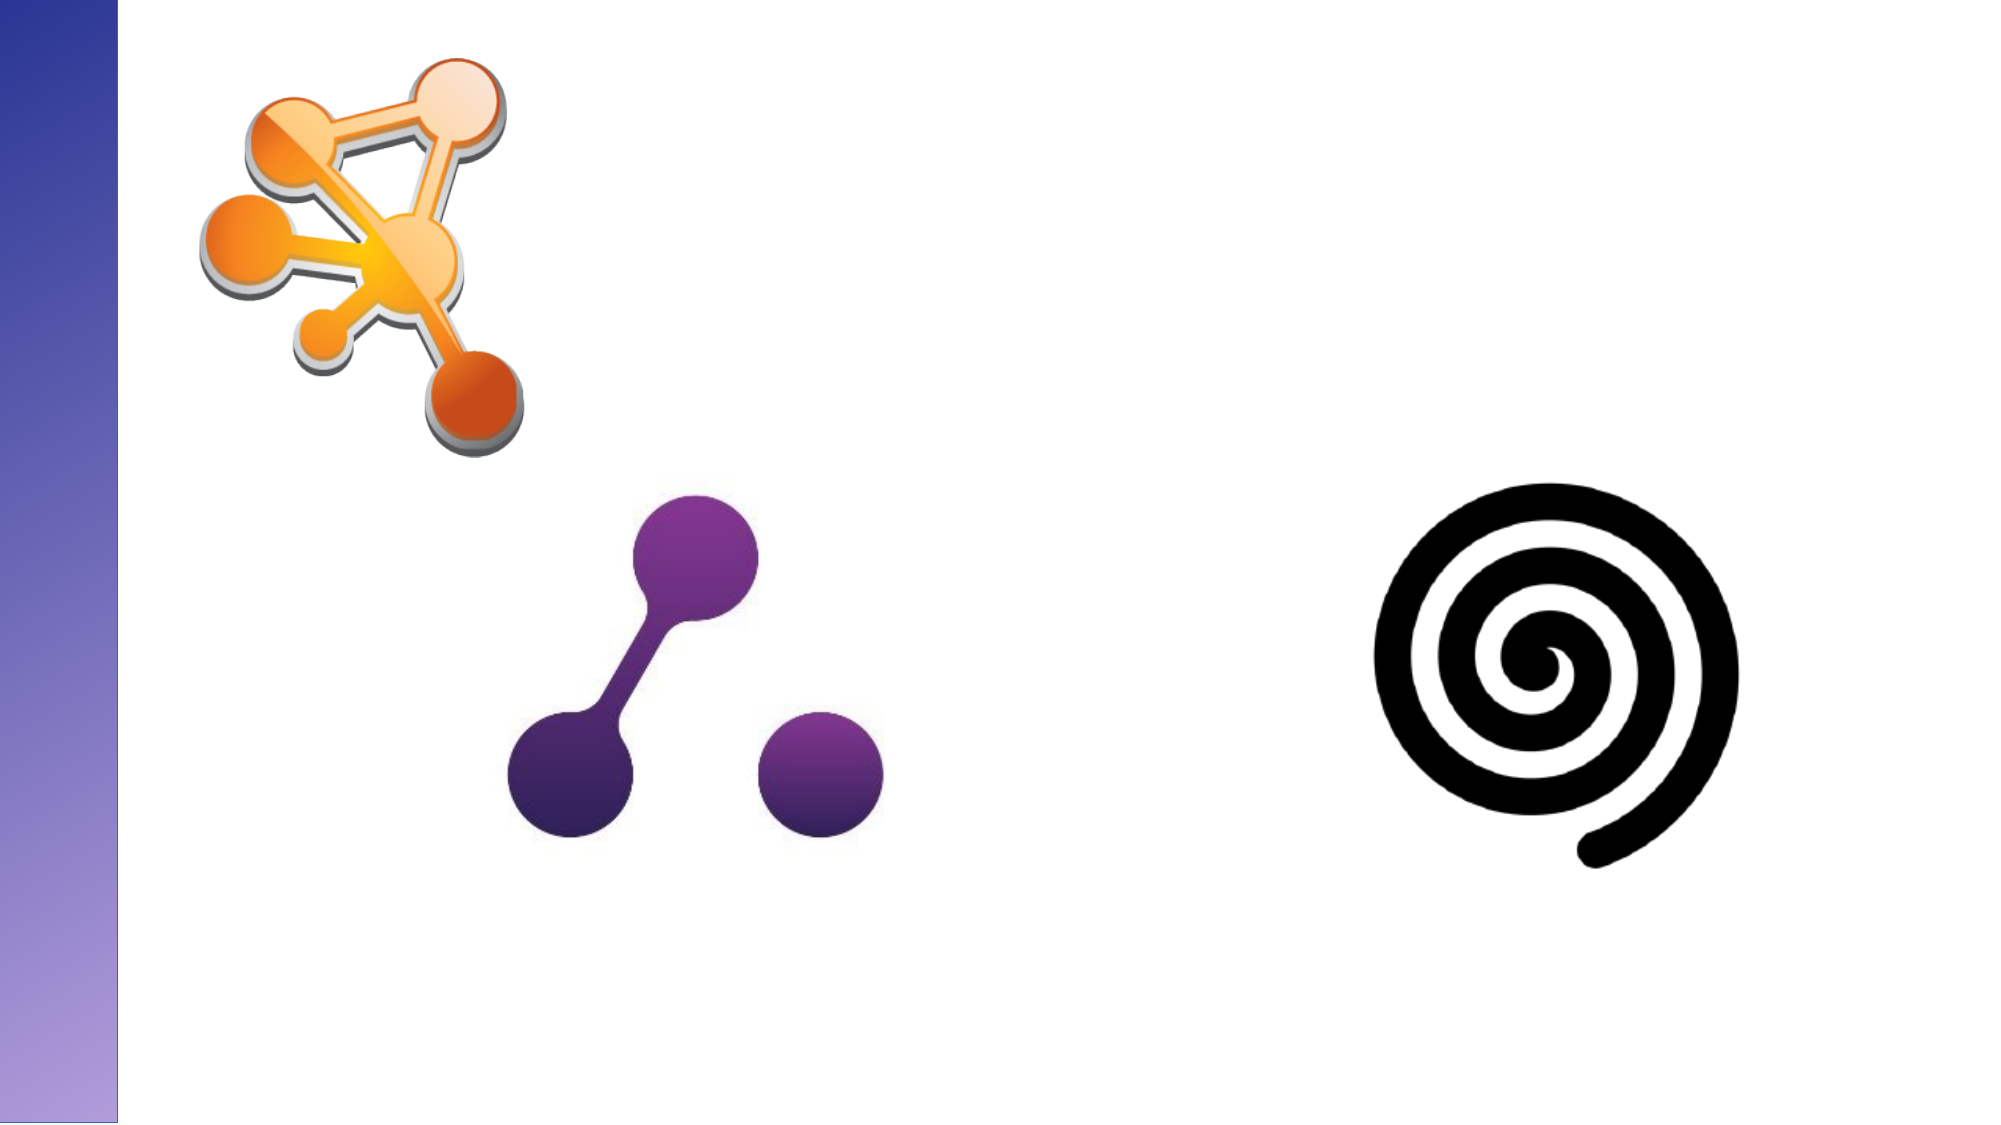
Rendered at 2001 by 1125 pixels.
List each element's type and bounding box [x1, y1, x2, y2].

picture [1328, 448, 1767, 886]
text_box [0, 0, 118, 1123]
picture [162, 58, 1009, 980]
